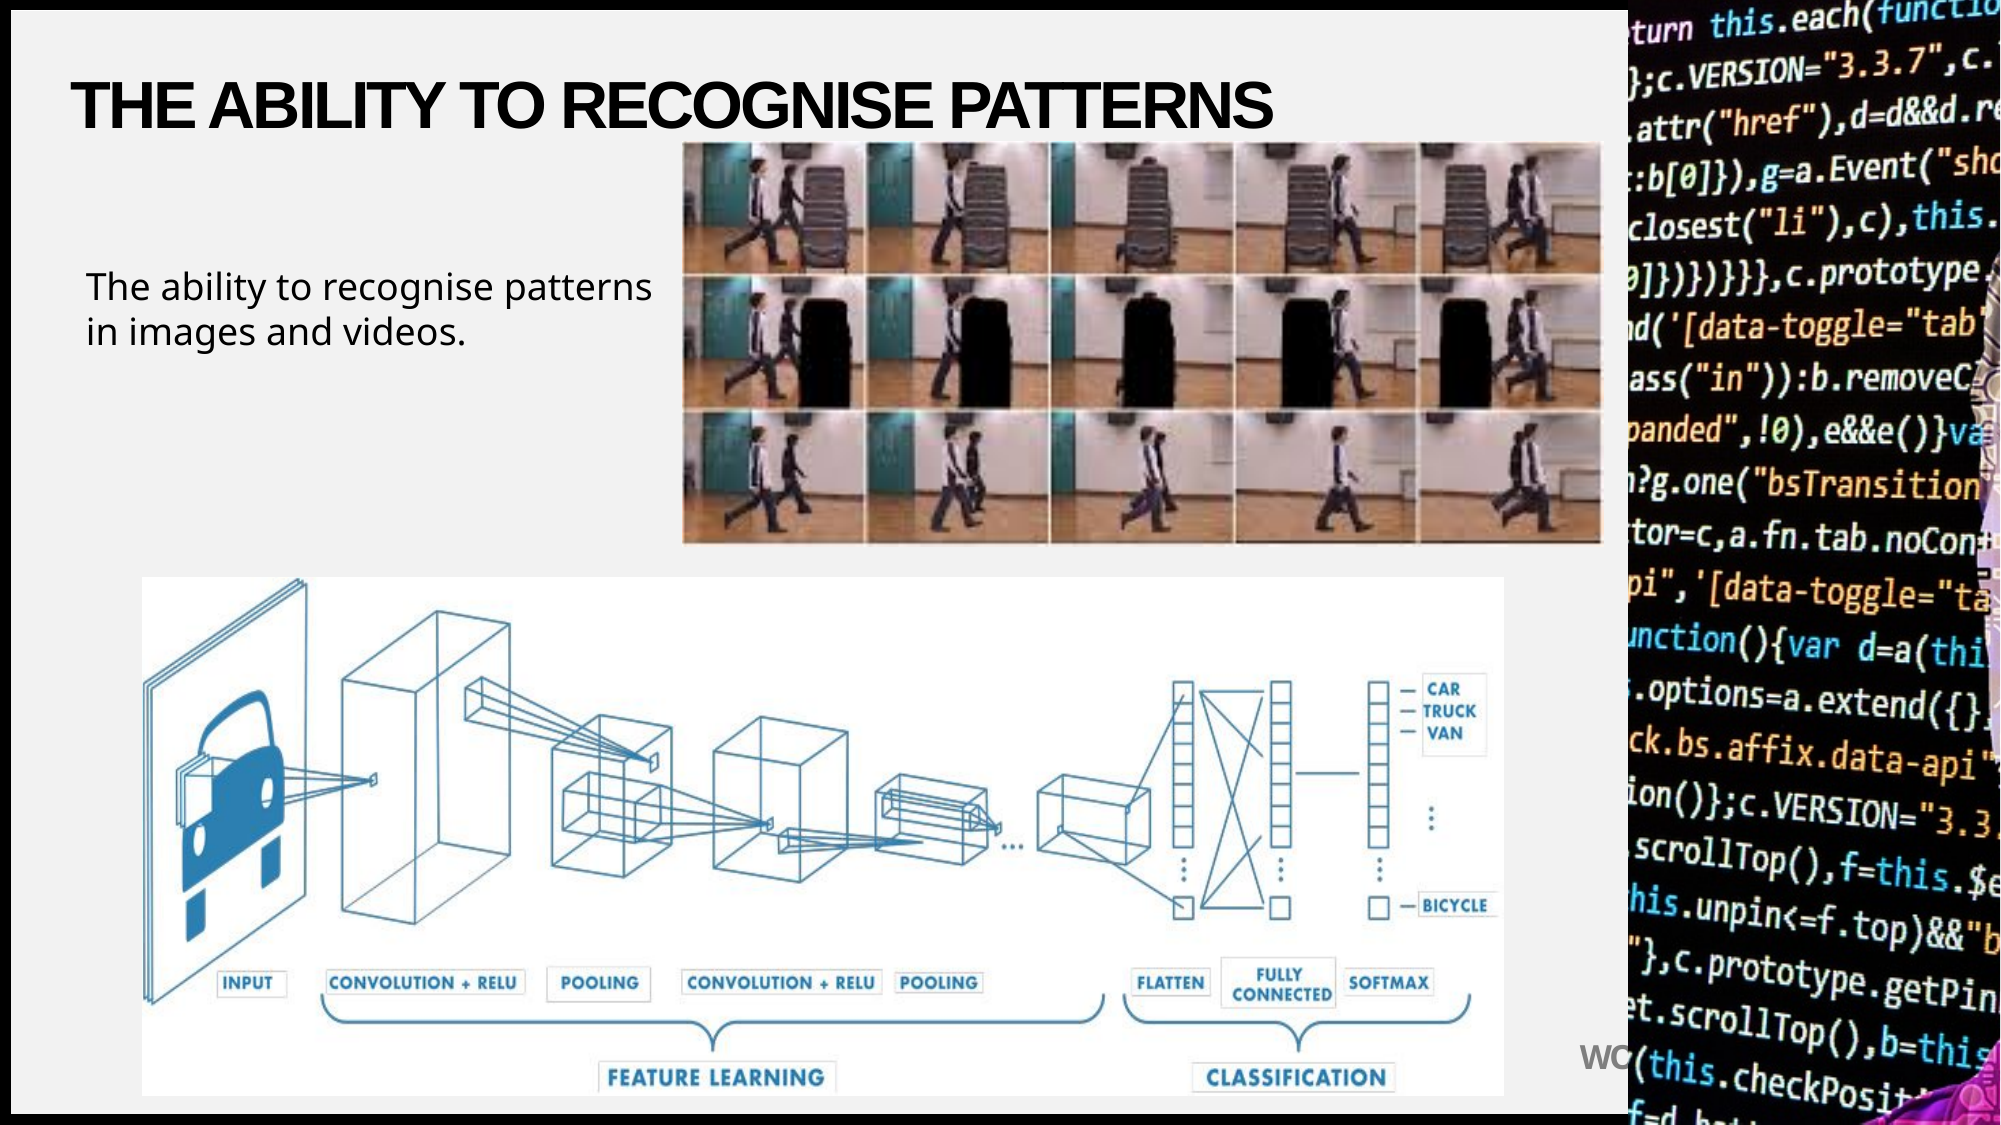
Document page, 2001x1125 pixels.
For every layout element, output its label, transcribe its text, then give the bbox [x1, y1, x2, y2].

title The Ability to recognise patterns [70, 70, 1580, 142]
text_box The ability to recognise patterns in images and videos. [70, 255, 682, 362]
picture [682, 141, 1604, 547]
picture [1628, 0, 2000, 1125]
picture [142, 577, 1504, 1096]
